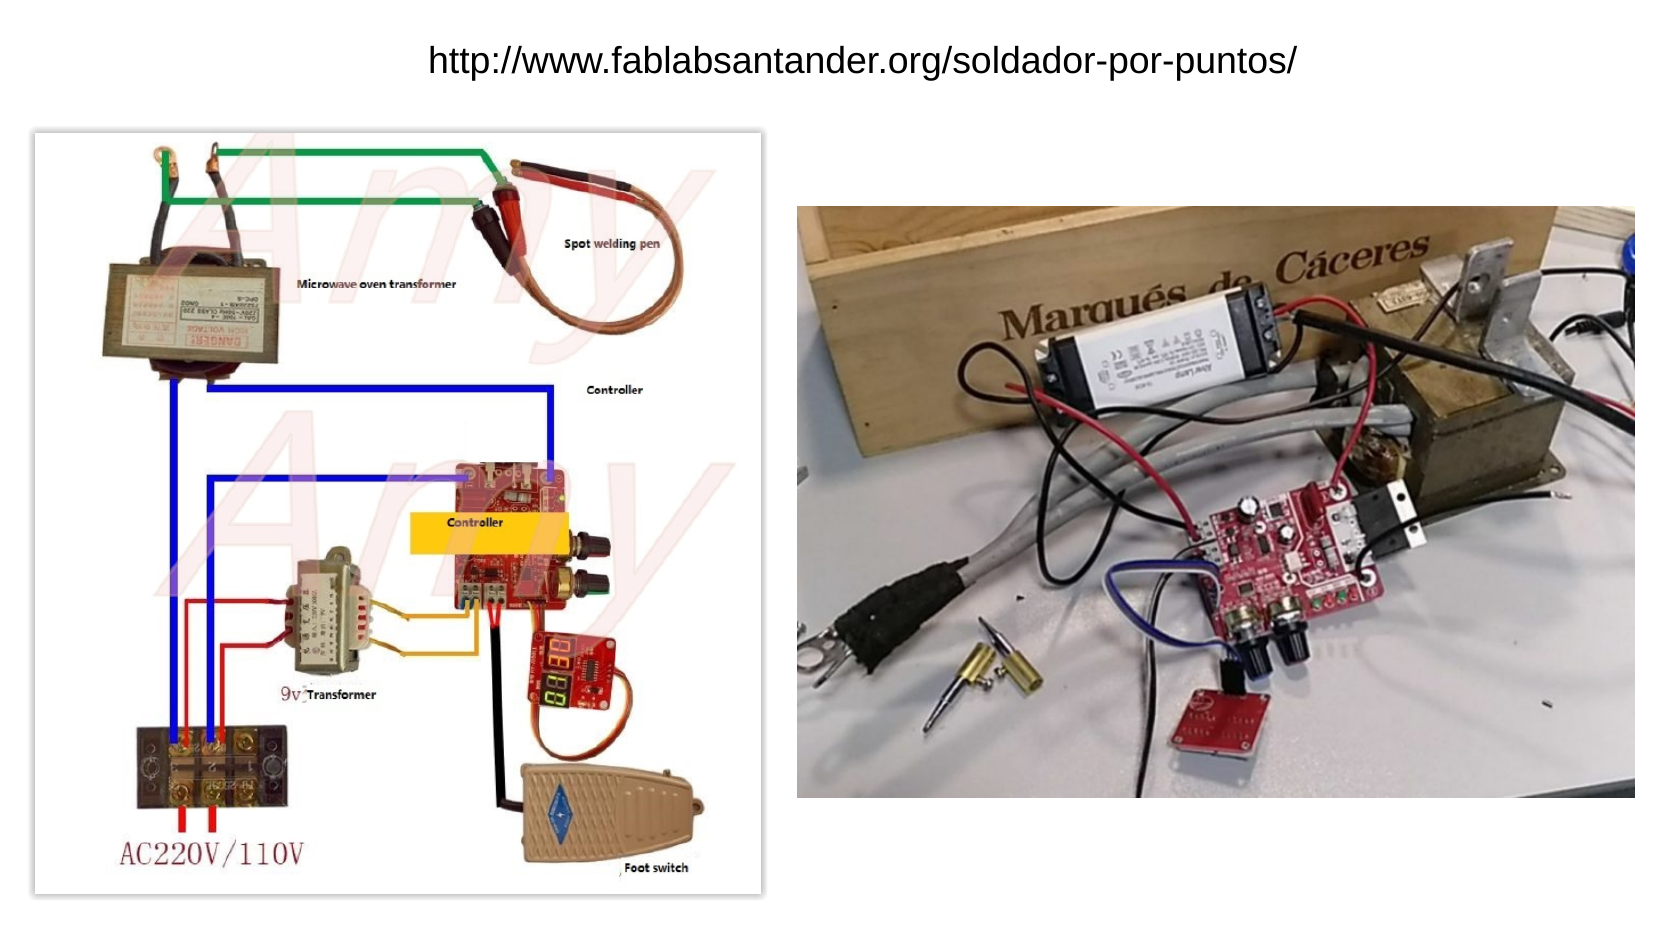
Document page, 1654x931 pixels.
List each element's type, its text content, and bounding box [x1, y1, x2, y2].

text_box http://www.fablabsantander.org/soldador-por-puntos/ [413, 31, 1313, 89]
picture [797, 206, 1635, 798]
picture [26, 124, 768, 901]
